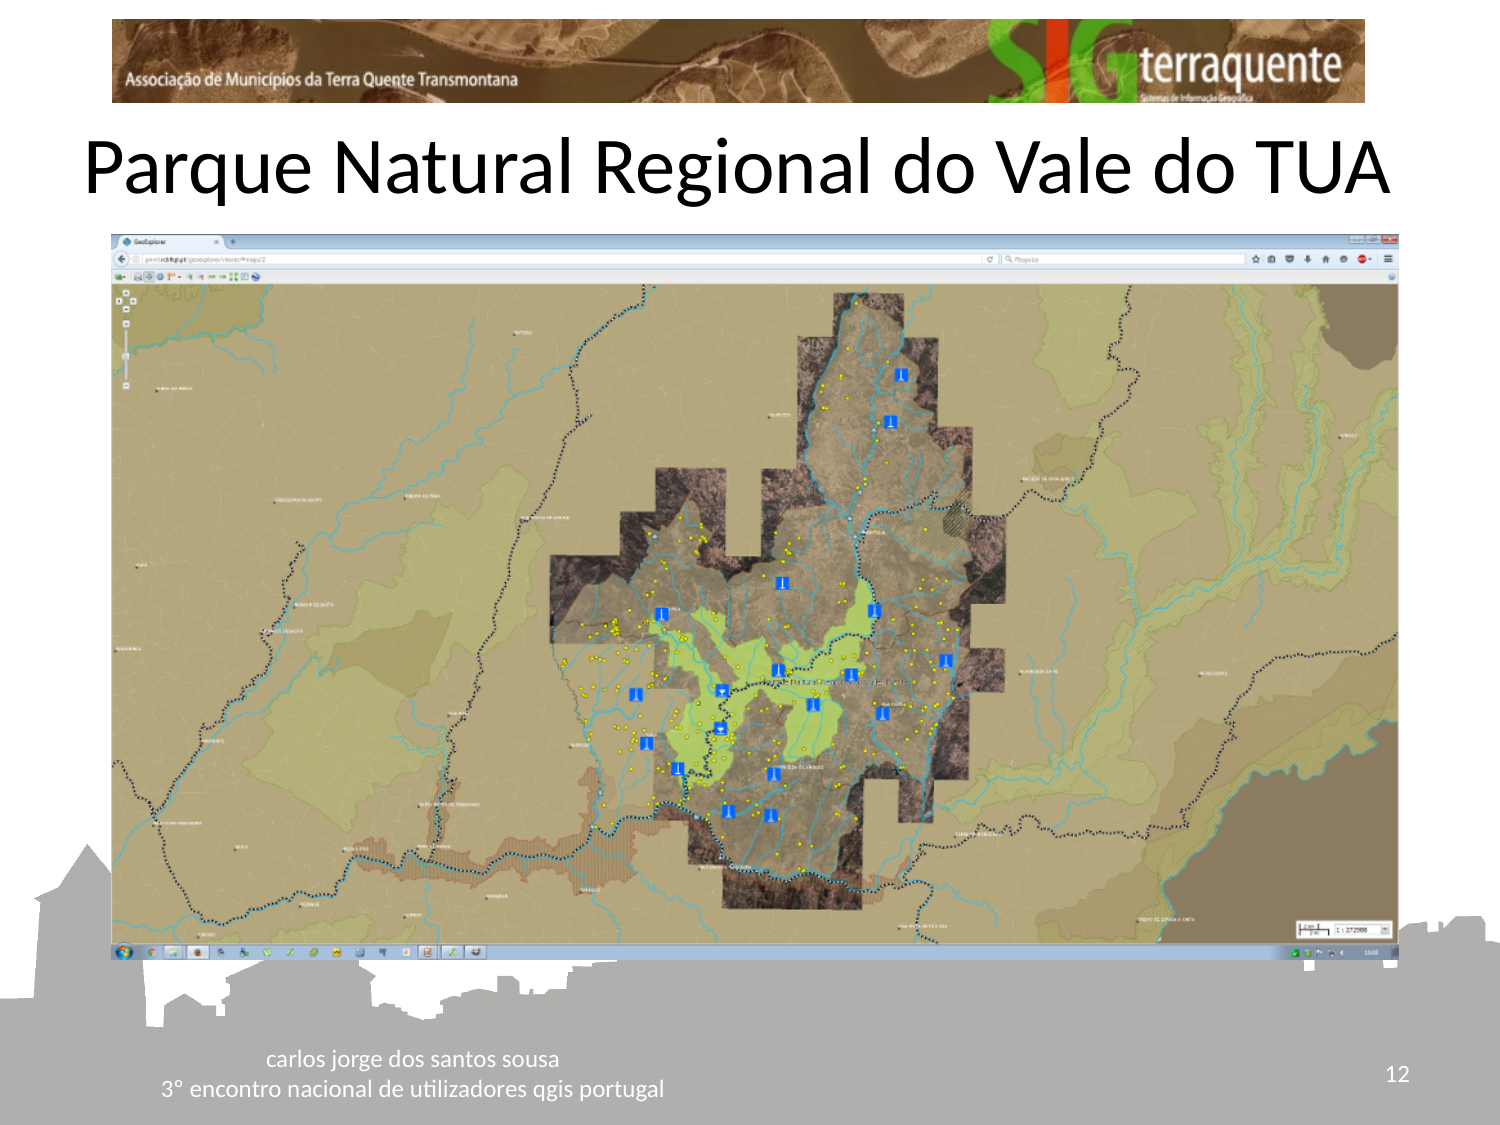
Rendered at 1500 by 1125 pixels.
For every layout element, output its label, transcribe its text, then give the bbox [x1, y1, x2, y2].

picture [112, 19, 1365, 103]
picture [0, 234, 1500, 1125]
title Parque Natural Regional do Vale do TUA [63, 102, 1414, 220]
text_box carlos jorge dos santos sousa 3º encontro nacional de utilizadores qgis portugal [106, 1042, 721, 1103]
text_box <número> [1074, 1042, 1425, 1103]
